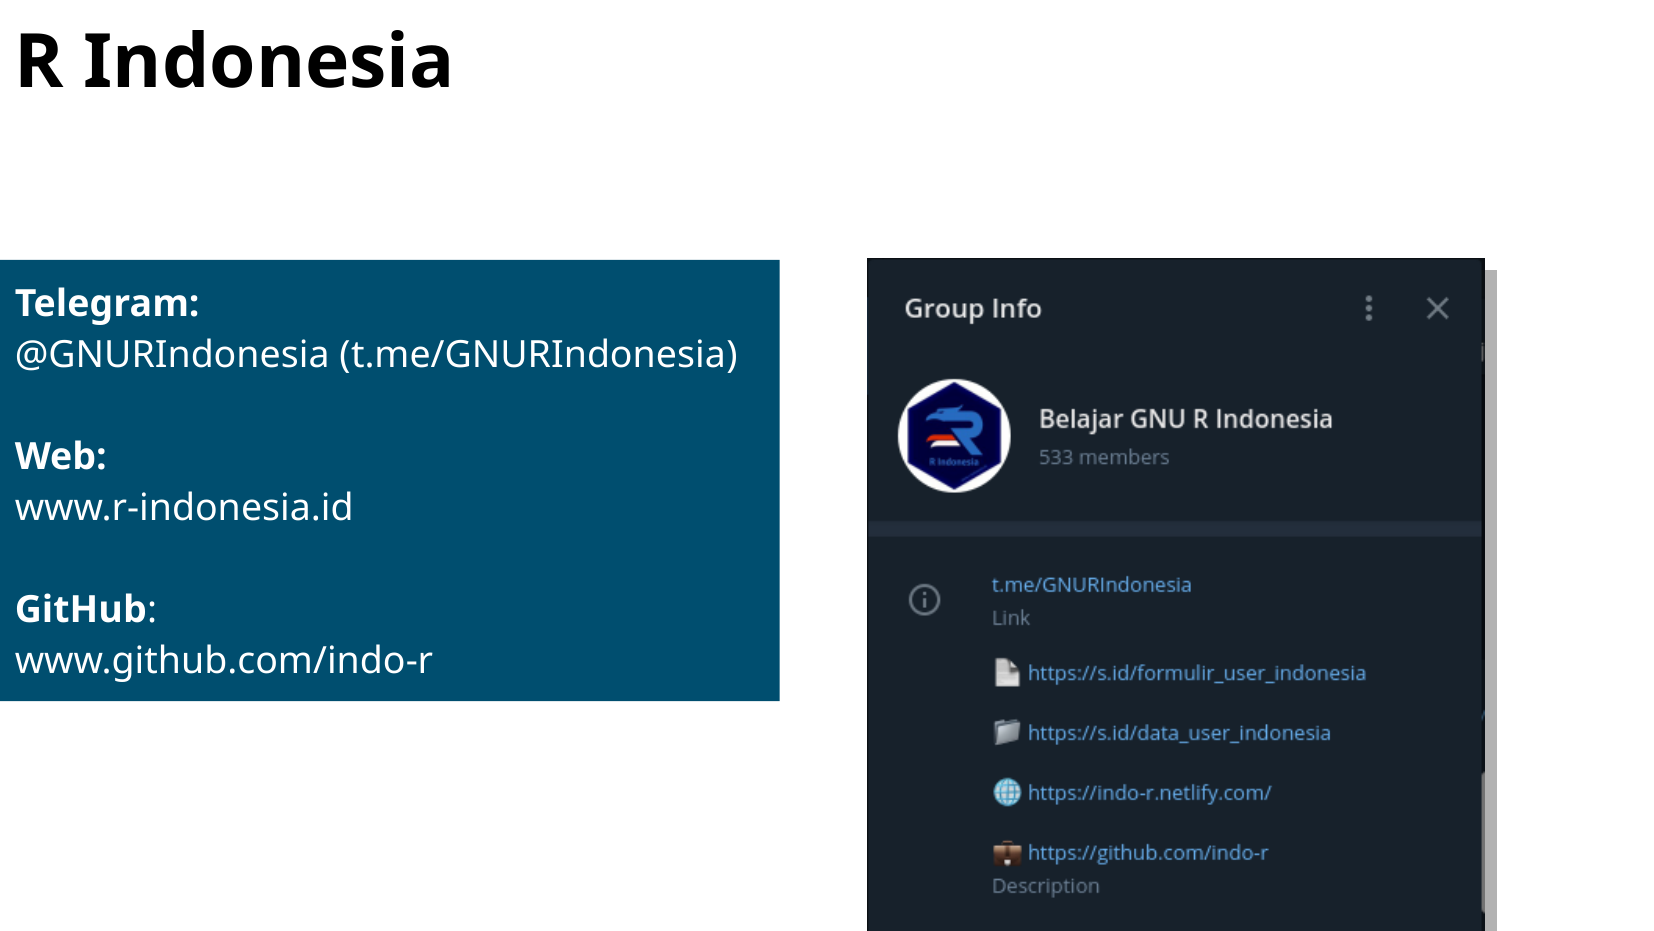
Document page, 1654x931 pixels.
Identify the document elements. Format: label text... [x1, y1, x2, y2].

text_box Telegram: @GNURIndonesia (t.me/GNURIndonesia) Web: www.r-indonesia.id GitHub: www.github.com/indo-r [0, 259, 780, 702]
text_box R Indonesia [0, 0, 1018, 103]
picture [867, 258, 1485, 931]
